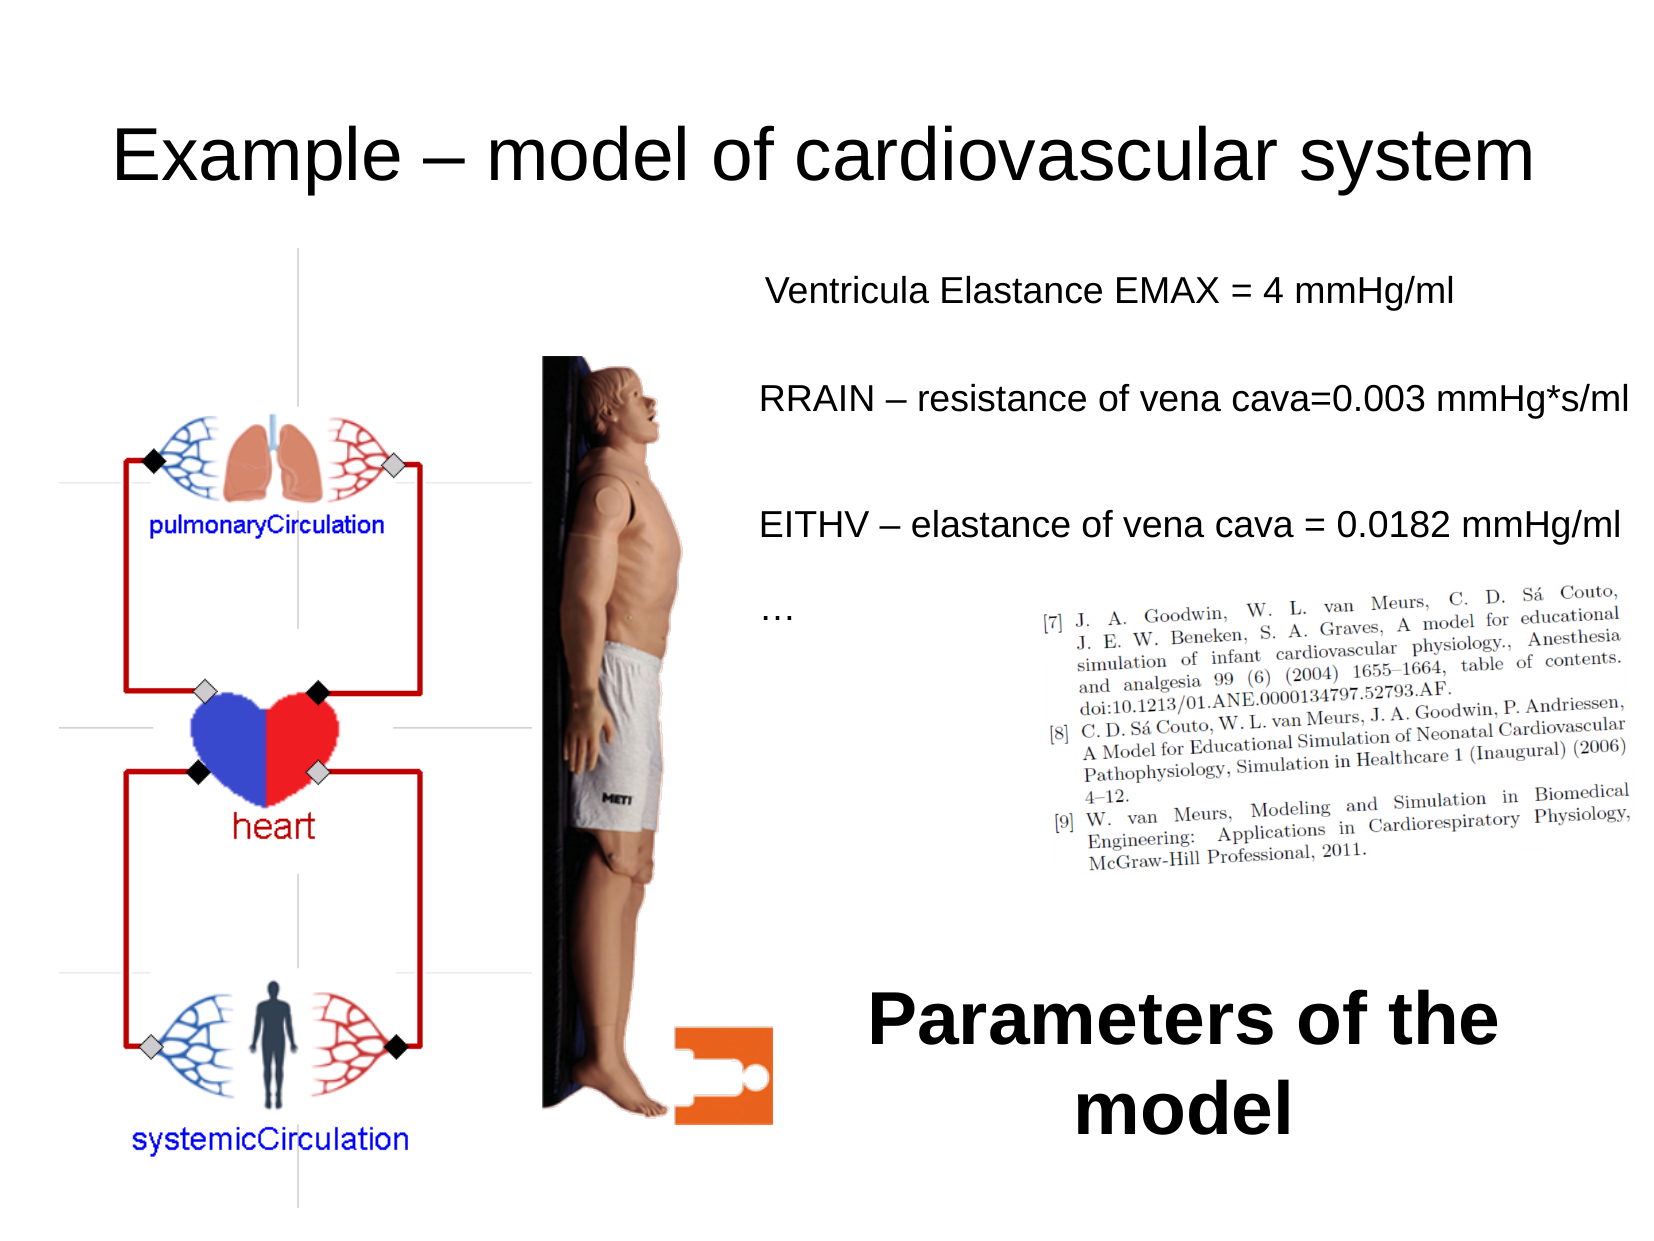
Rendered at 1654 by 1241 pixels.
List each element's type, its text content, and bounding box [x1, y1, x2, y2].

picture [59, 248, 532, 1208]
text_box RRAIN – resistance of vena cava=0.003 mmHg*s/ml EITHV – elastance of vena cava = 0.0182 mmHg/ml … [773, 370, 1648, 637]
picture [1039, 578, 1638, 878]
picture [542, 356, 773, 1125]
text_box Parameters of the model [750, 962, 1619, 1158]
text_box Ventricula Elastance EMAX = 4 mmHg/ml [749, 262, 1613, 361]
text_box Example – model of cardiovascular system [82, 48, 1567, 253]
